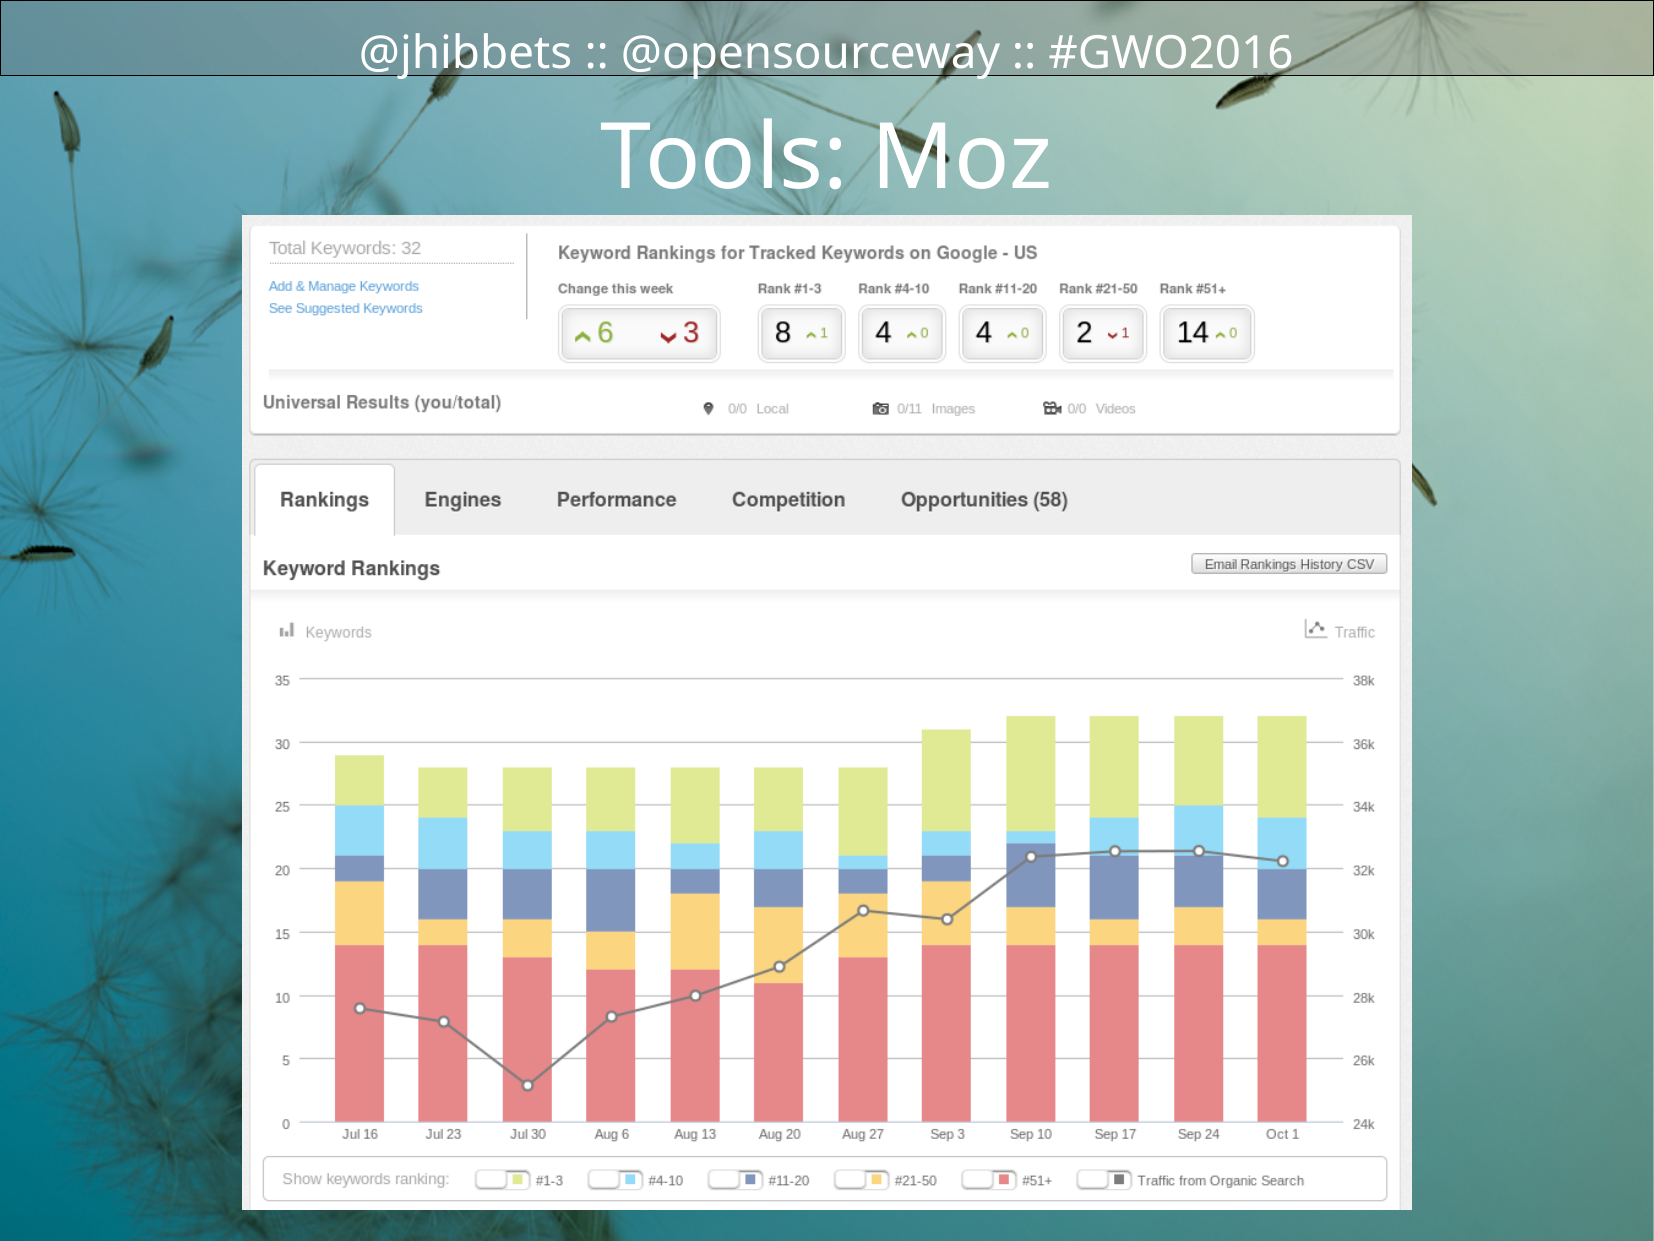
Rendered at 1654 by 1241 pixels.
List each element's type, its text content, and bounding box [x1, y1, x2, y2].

title Tools: Moz [82, 49, 1571, 257]
picture [0, 76, 1654, 1241]
